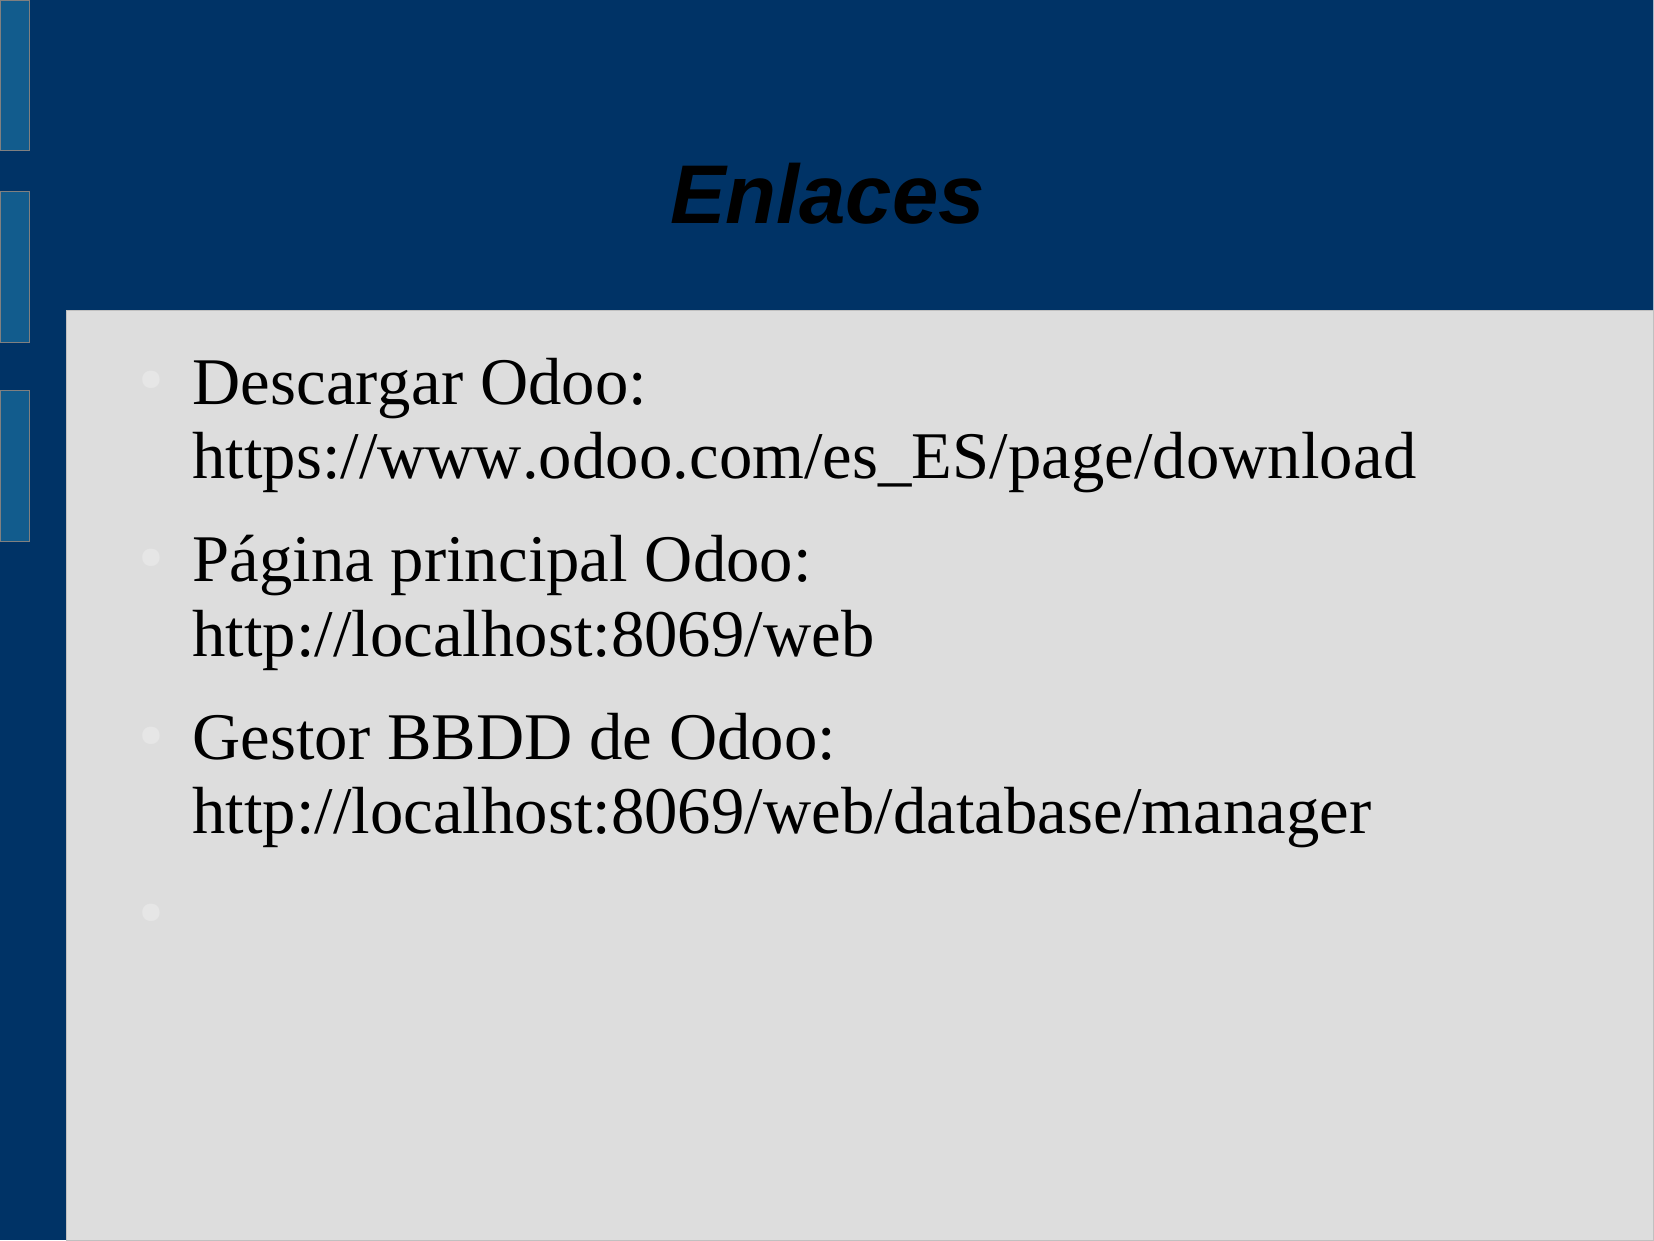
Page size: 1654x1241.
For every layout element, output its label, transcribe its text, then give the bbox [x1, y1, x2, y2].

title Enlaces [121, 91, 1534, 299]
list Descargar Odoo: https://www.odoo.com/es_ES/page/download Página principal Odoo: http://localhost:8069/web Gestor BBDD de Odoo: http://localhost:8069/web/database/manager [121, 344, 1534, 1127]
